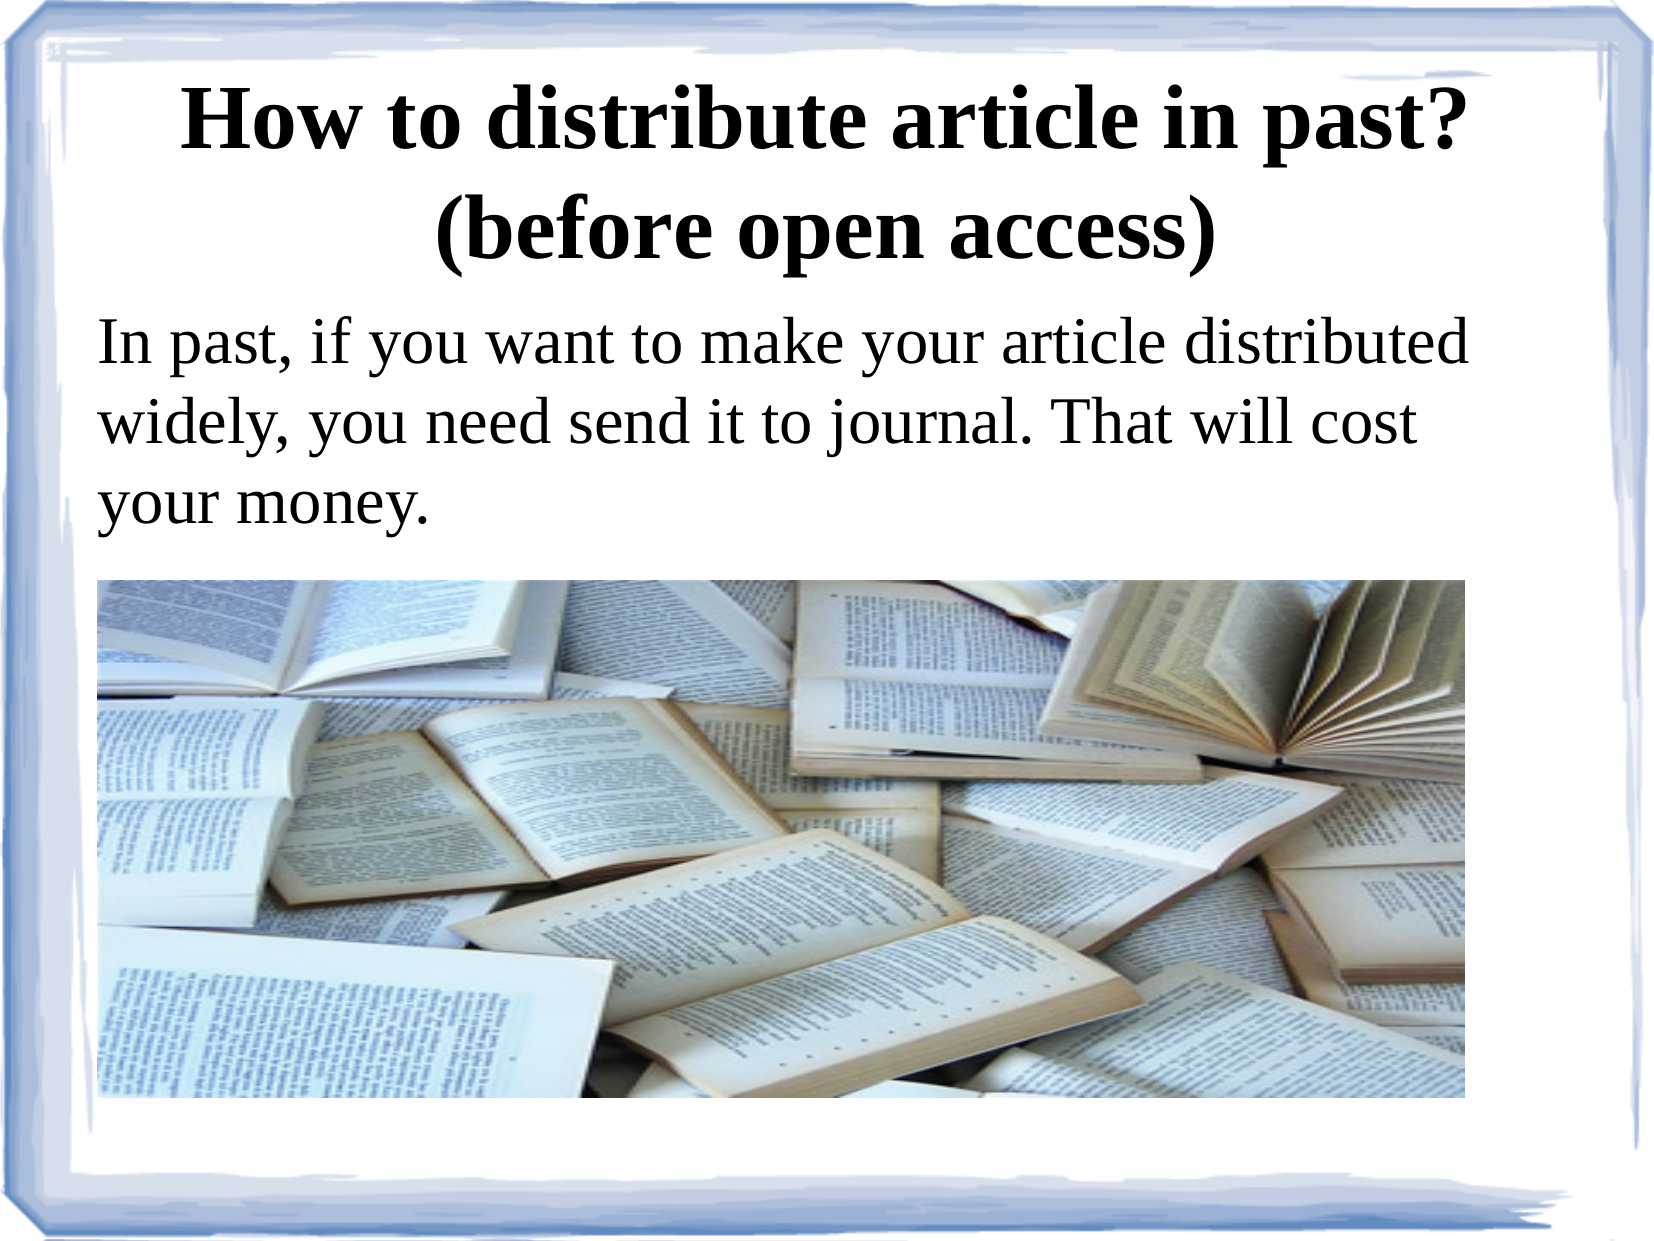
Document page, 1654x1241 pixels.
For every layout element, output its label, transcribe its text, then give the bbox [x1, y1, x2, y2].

picture [0, 0, 1654, 1241]
title How to distribute article in past? (before open access) [82, 49, 1571, 257]
text_box In past, if you want to make your article distributed widely, you need send it to journal. That will cost your money. [82, 289, 1571, 1108]
